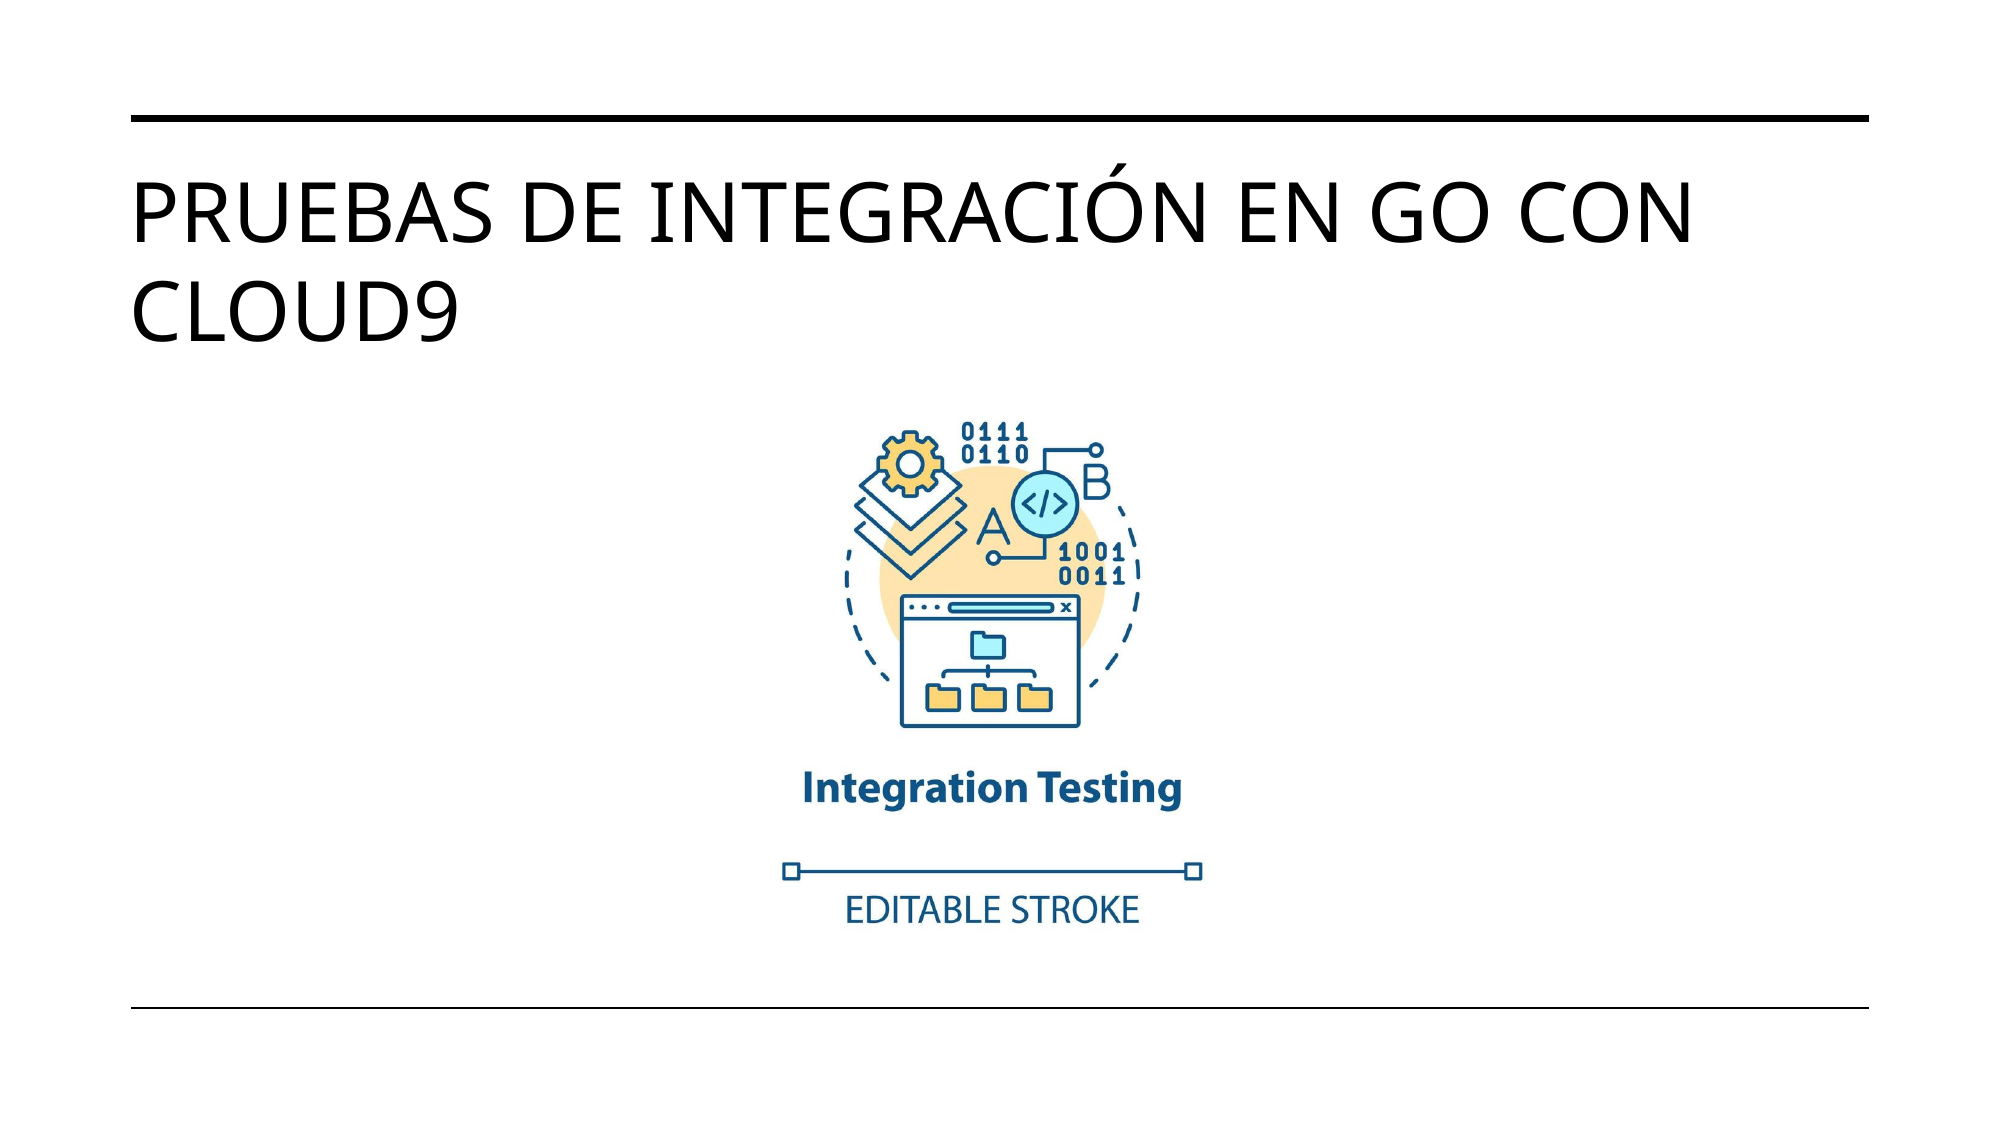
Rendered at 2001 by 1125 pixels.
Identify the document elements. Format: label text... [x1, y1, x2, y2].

picture [693, 376, 1291, 973]
title PRUEBAS DE INTEGRACIÓN EN GO CON CLOUD9 [114, 151, 1869, 377]
